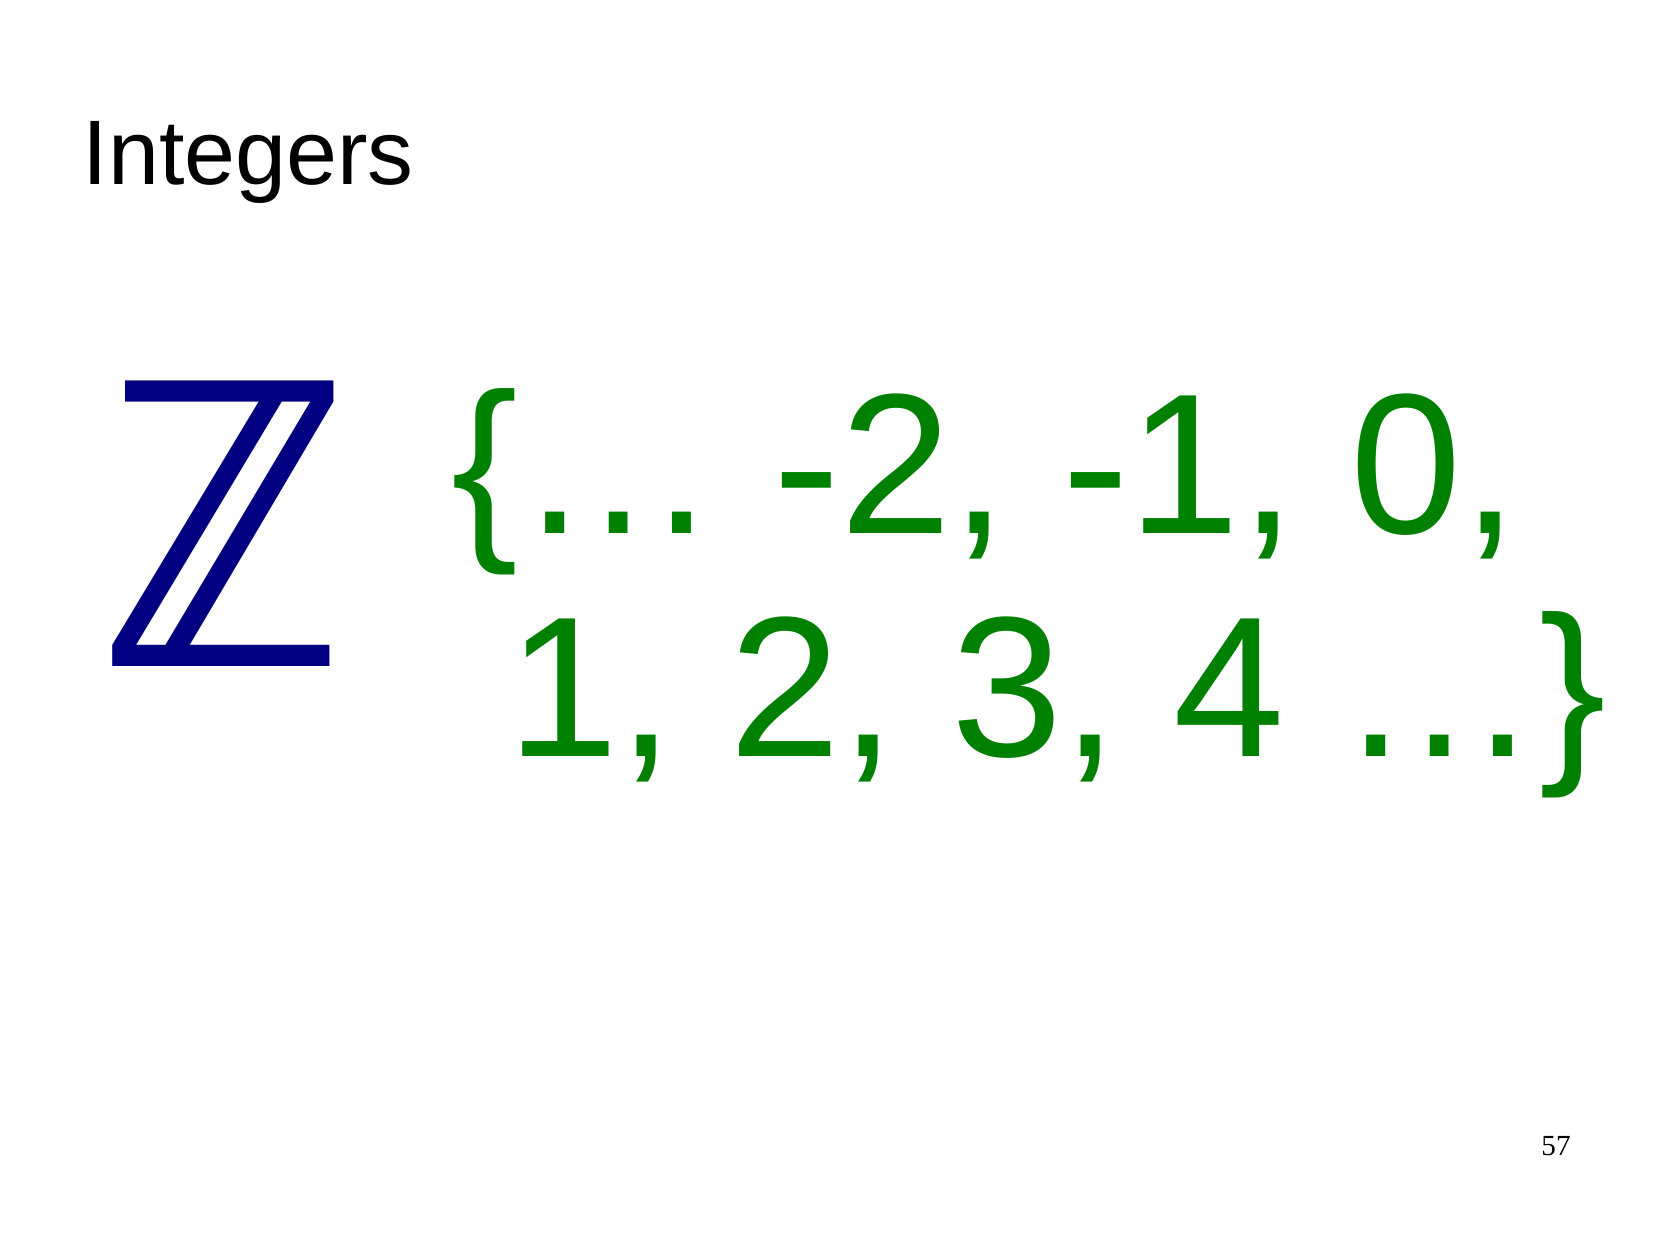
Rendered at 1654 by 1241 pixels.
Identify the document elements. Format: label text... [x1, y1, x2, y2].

text_box ℤ [82, 297, 411, 760]
text_box {… -2, -1, 0, 1, 2, 3, 4 …} [437, 344, 1623, 807]
title Integers [82, 49, 1571, 257]
